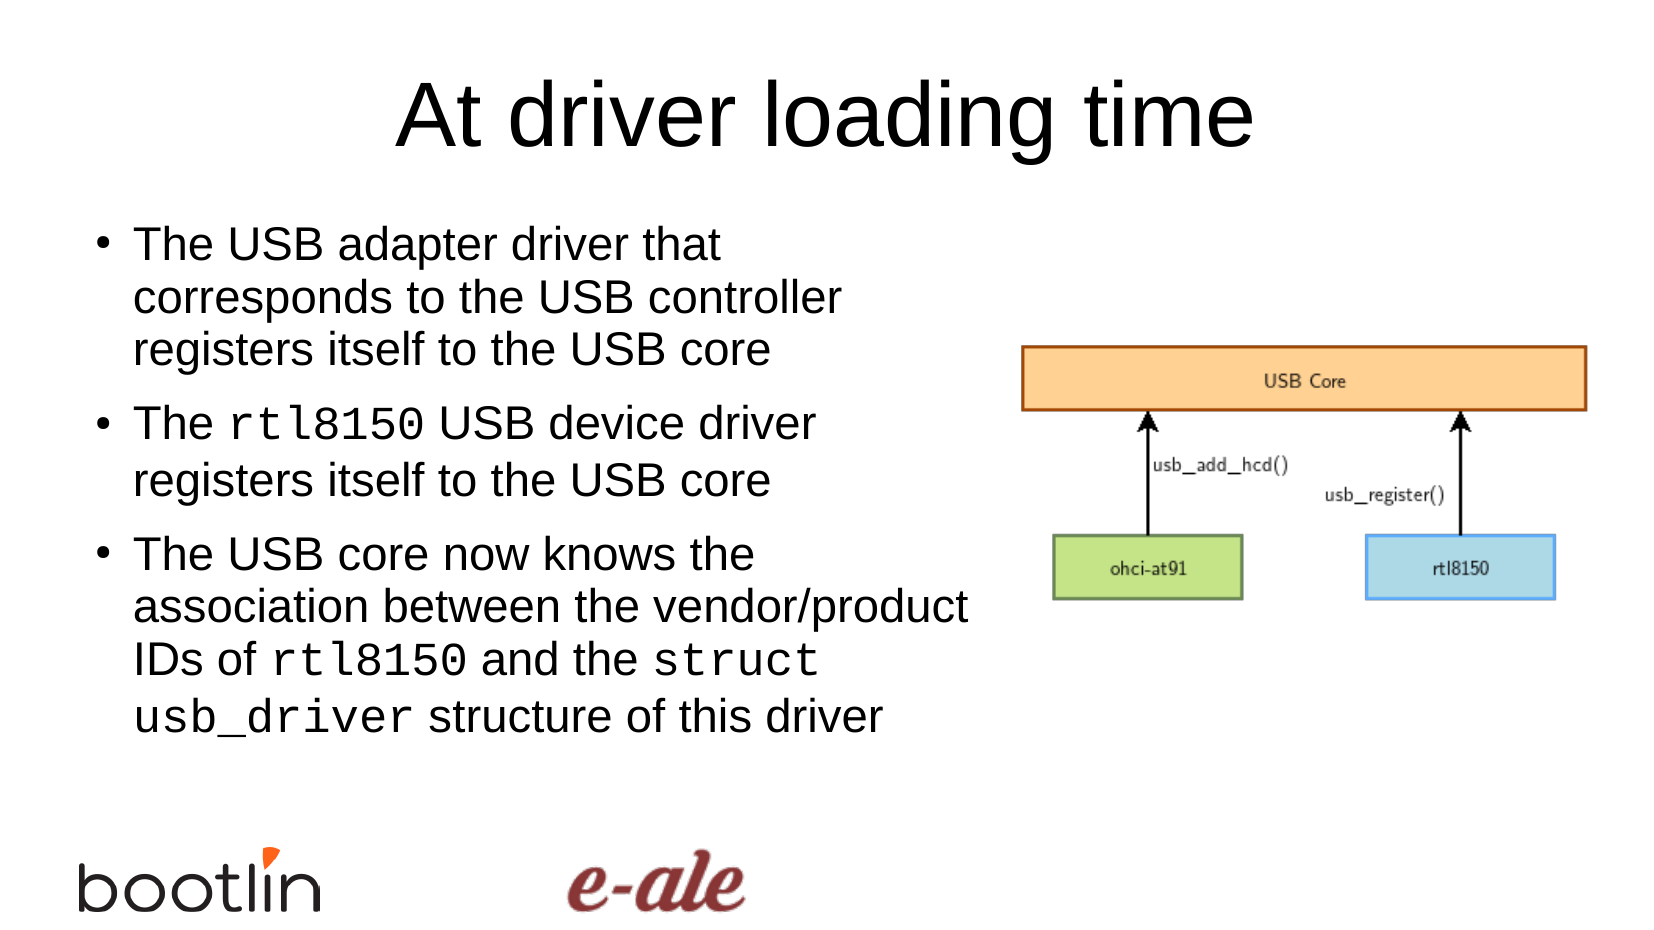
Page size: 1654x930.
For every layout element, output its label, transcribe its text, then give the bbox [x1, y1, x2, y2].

list The USB adapter driver that corresponds to the USB controller registers itself to the USB core The rtl8150 USB device driver registers itself to the USB core The USB core now knows the association between the vendor/product IDs of rtl8150 and the struct usb_driver structure of this driver [82, 217, 991, 757]
picture [79, 847, 320, 912]
picture [565, 847, 749, 915]
picture [1020, 344, 1589, 602]
title At driver loading time [82, 37, 1571, 193]
